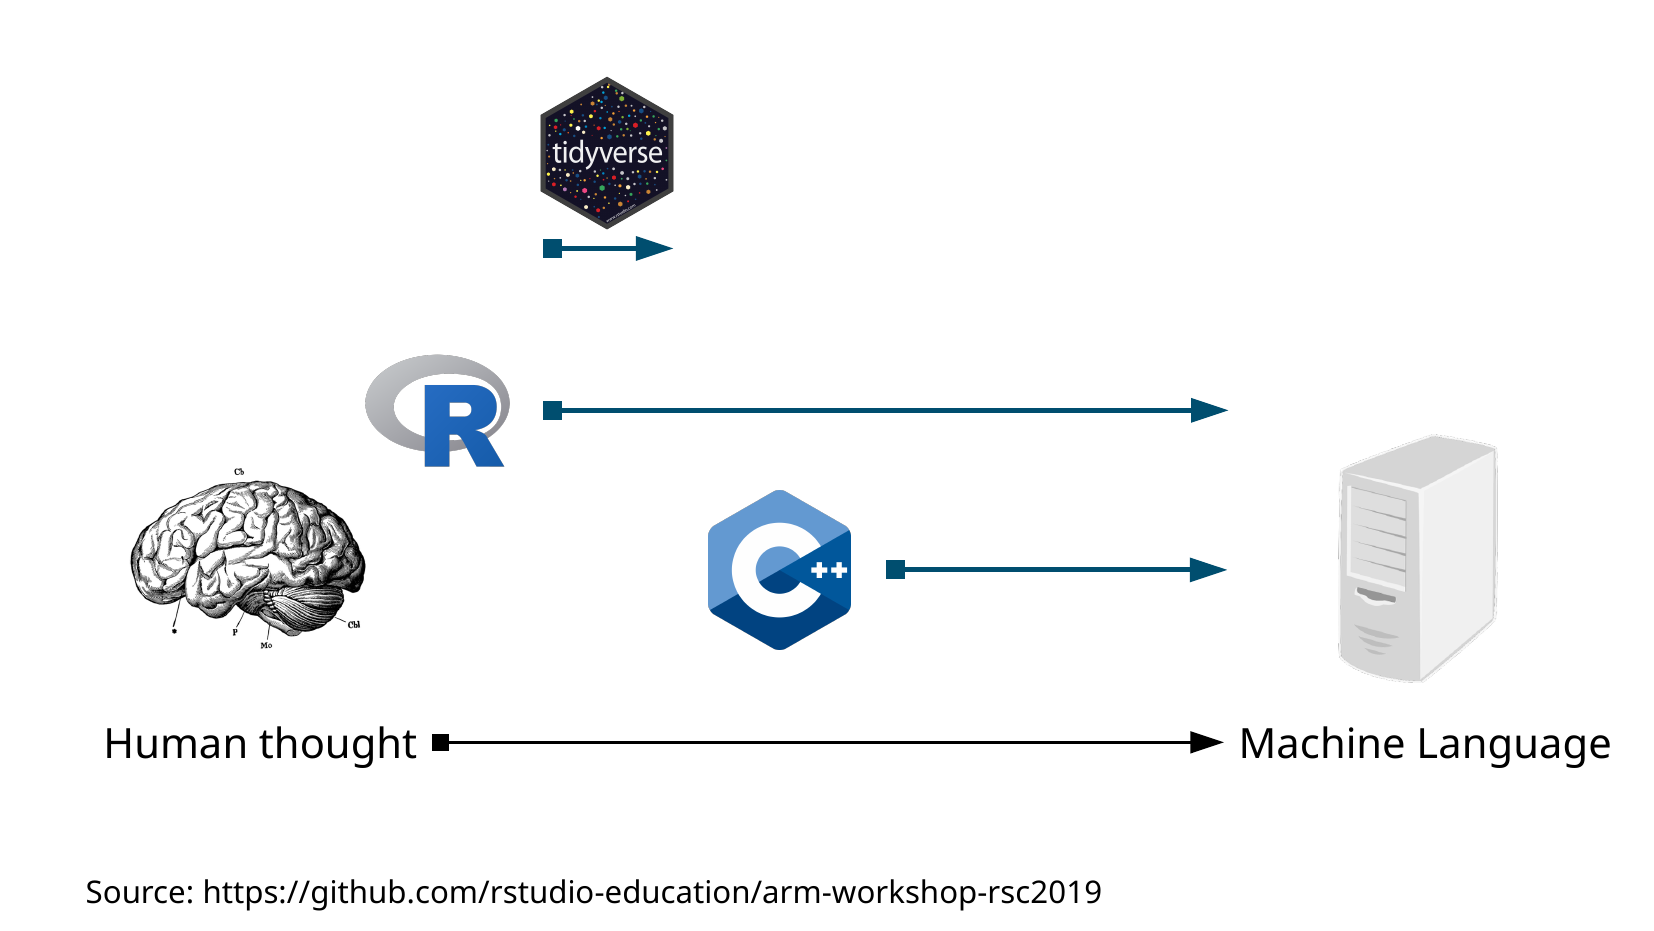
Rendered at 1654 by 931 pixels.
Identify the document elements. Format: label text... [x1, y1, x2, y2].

picture [708, 490, 851, 650]
picture [540, 76, 674, 230]
text_box Machine Language [1223, 706, 1613, 771]
picture [1338, 434, 1498, 683]
picture [129, 354, 510, 649]
text_box Source: https://github.com/rstudio-education/arm-workshop-rsc2019 [70, 862, 1107, 912]
text_box Human thought [88, 706, 407, 771]
